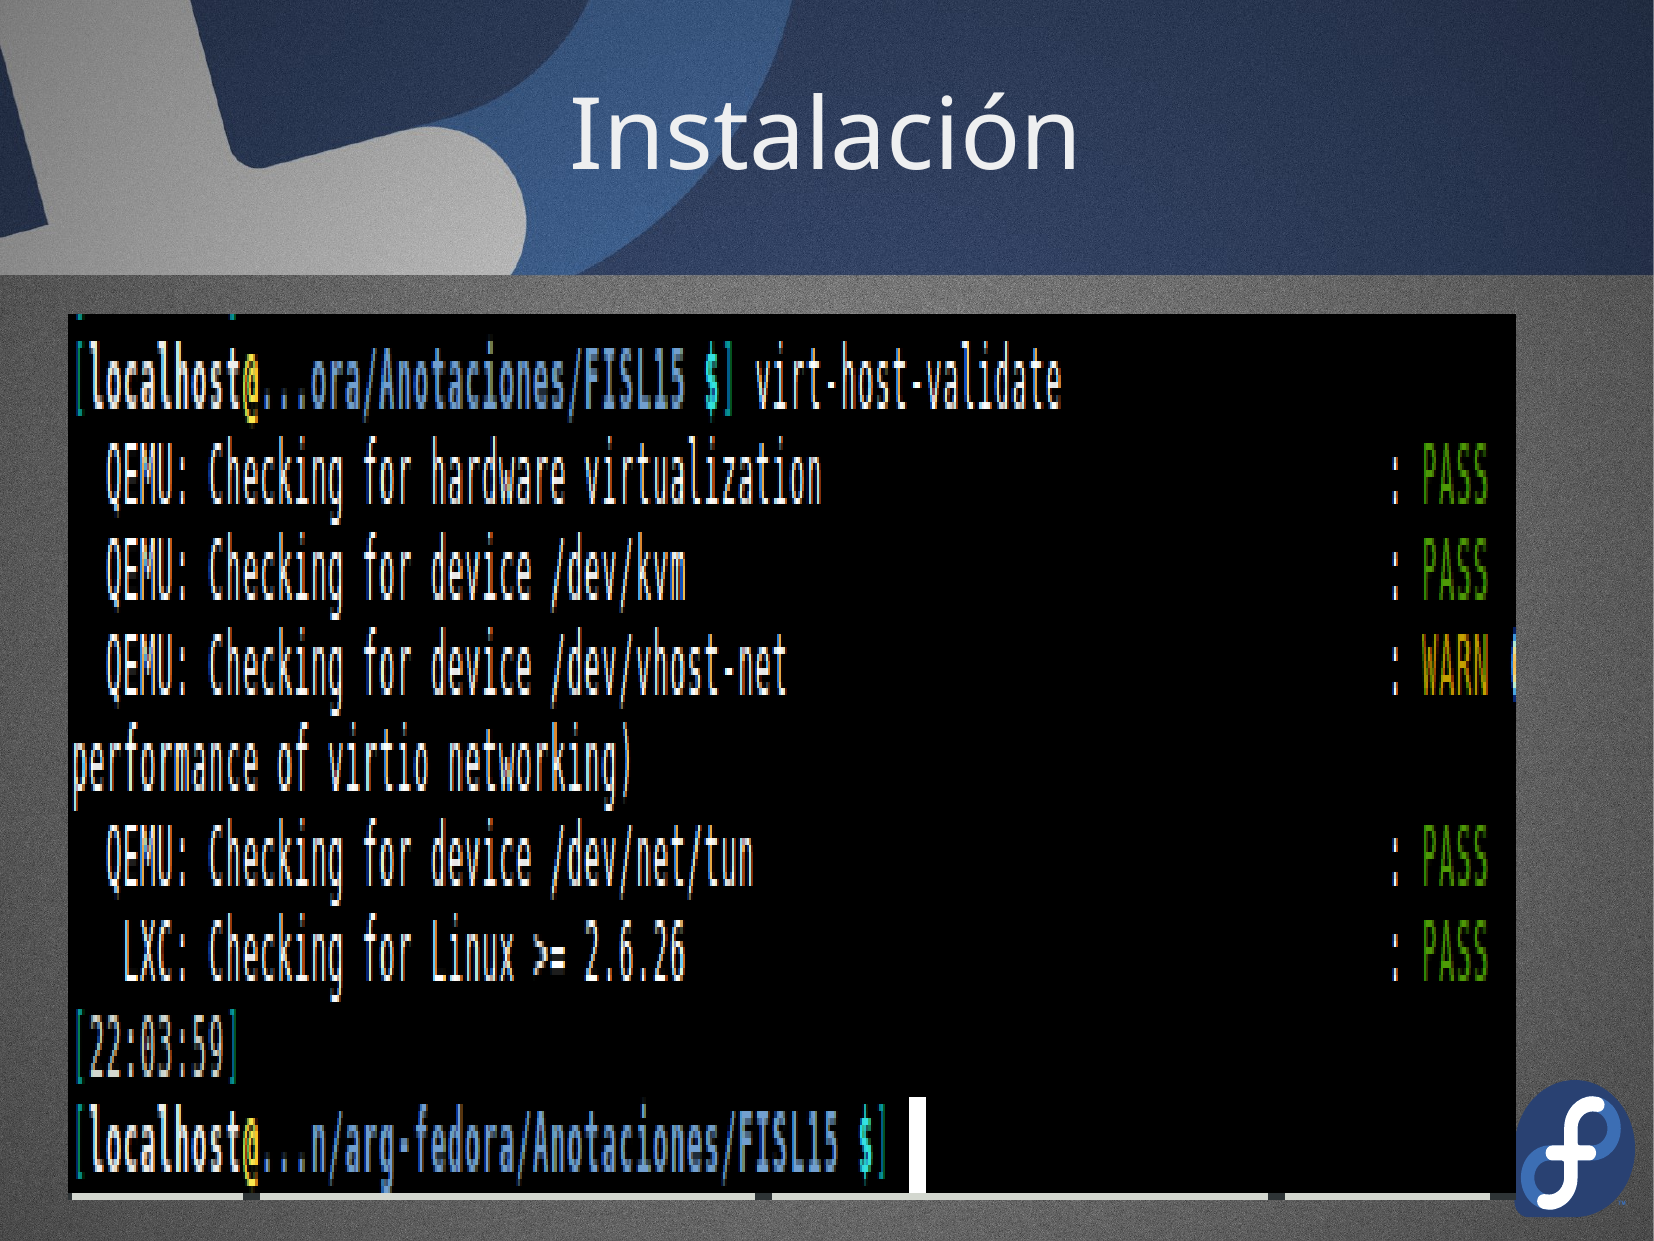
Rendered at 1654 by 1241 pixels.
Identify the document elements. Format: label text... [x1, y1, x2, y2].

picture [0, 0, 1654, 1241]
text_box Instalación [88, 29, 1565, 237]
